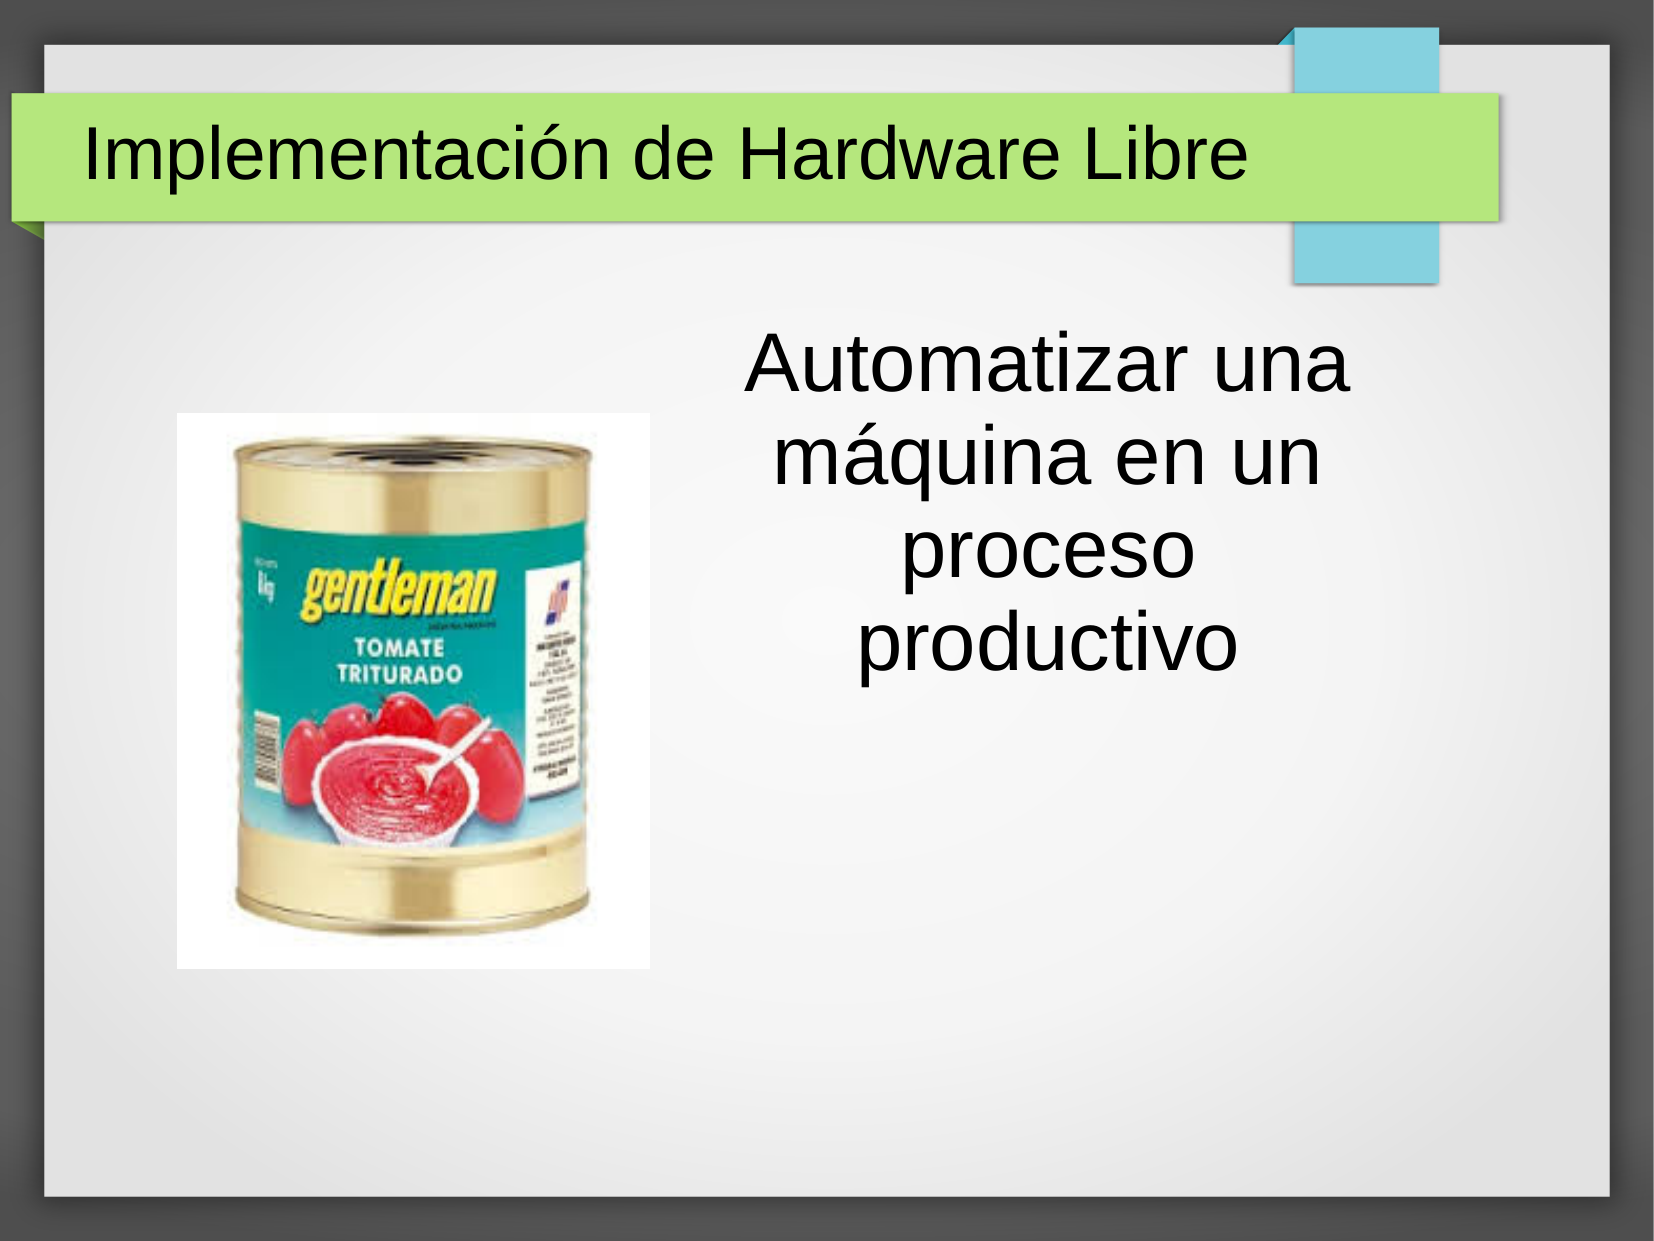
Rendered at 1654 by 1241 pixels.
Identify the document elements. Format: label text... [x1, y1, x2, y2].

title Implementación de Hardware Libre [82, 94, 1264, 213]
picture [0, 0, 1654, 1241]
text_box Automatizar una máquina en un proceso productivo [708, 308, 1388, 697]
